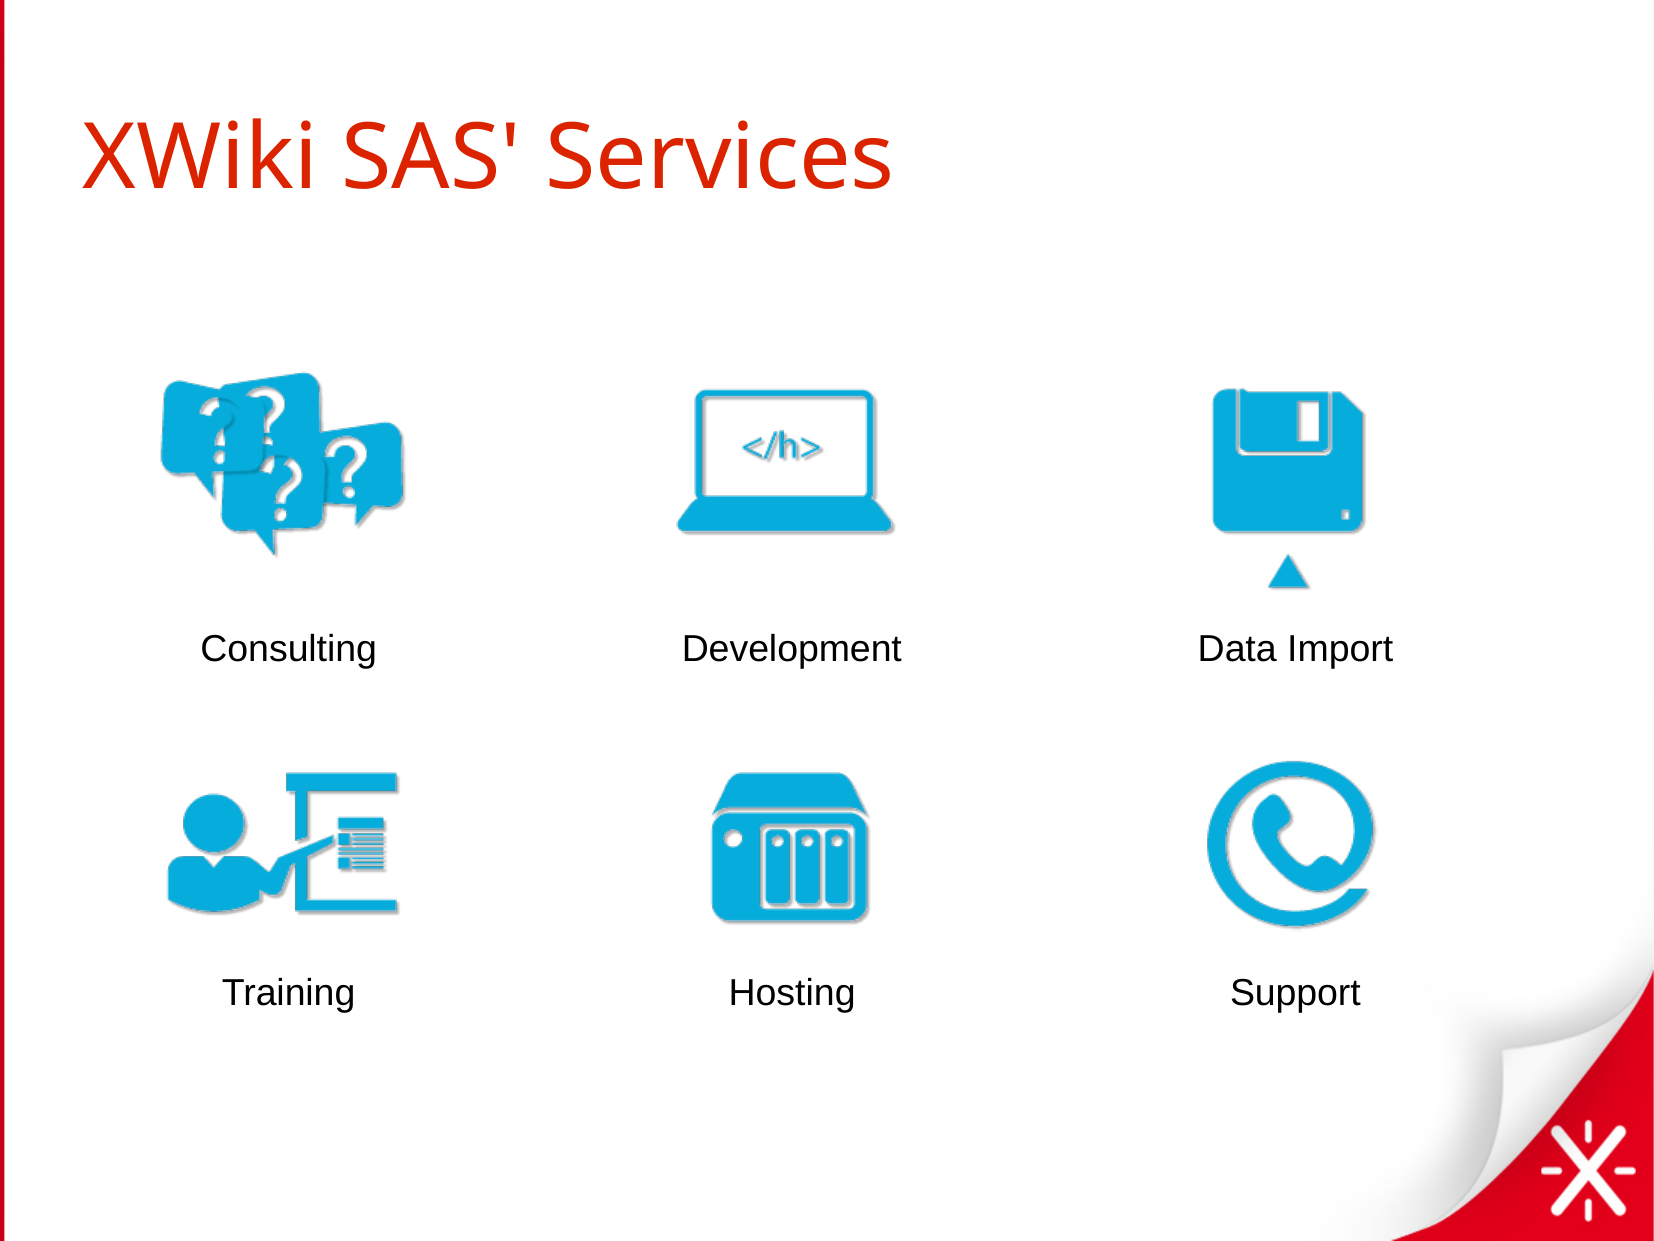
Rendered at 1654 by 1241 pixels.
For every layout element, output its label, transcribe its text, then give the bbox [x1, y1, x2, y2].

text_box Development [660, 615, 911, 678]
text_box Consulting [178, 615, 386, 678]
text_box Support [1208, 959, 1370, 1022]
text_box Hosting [707, 959, 864, 1022]
picture [0, 0, 1654, 1241]
text_box Training [200, 959, 364, 1022]
title XWiki SAS' Services [82, 49, 1571, 257]
text_box Data Import [1176, 615, 1402, 678]
